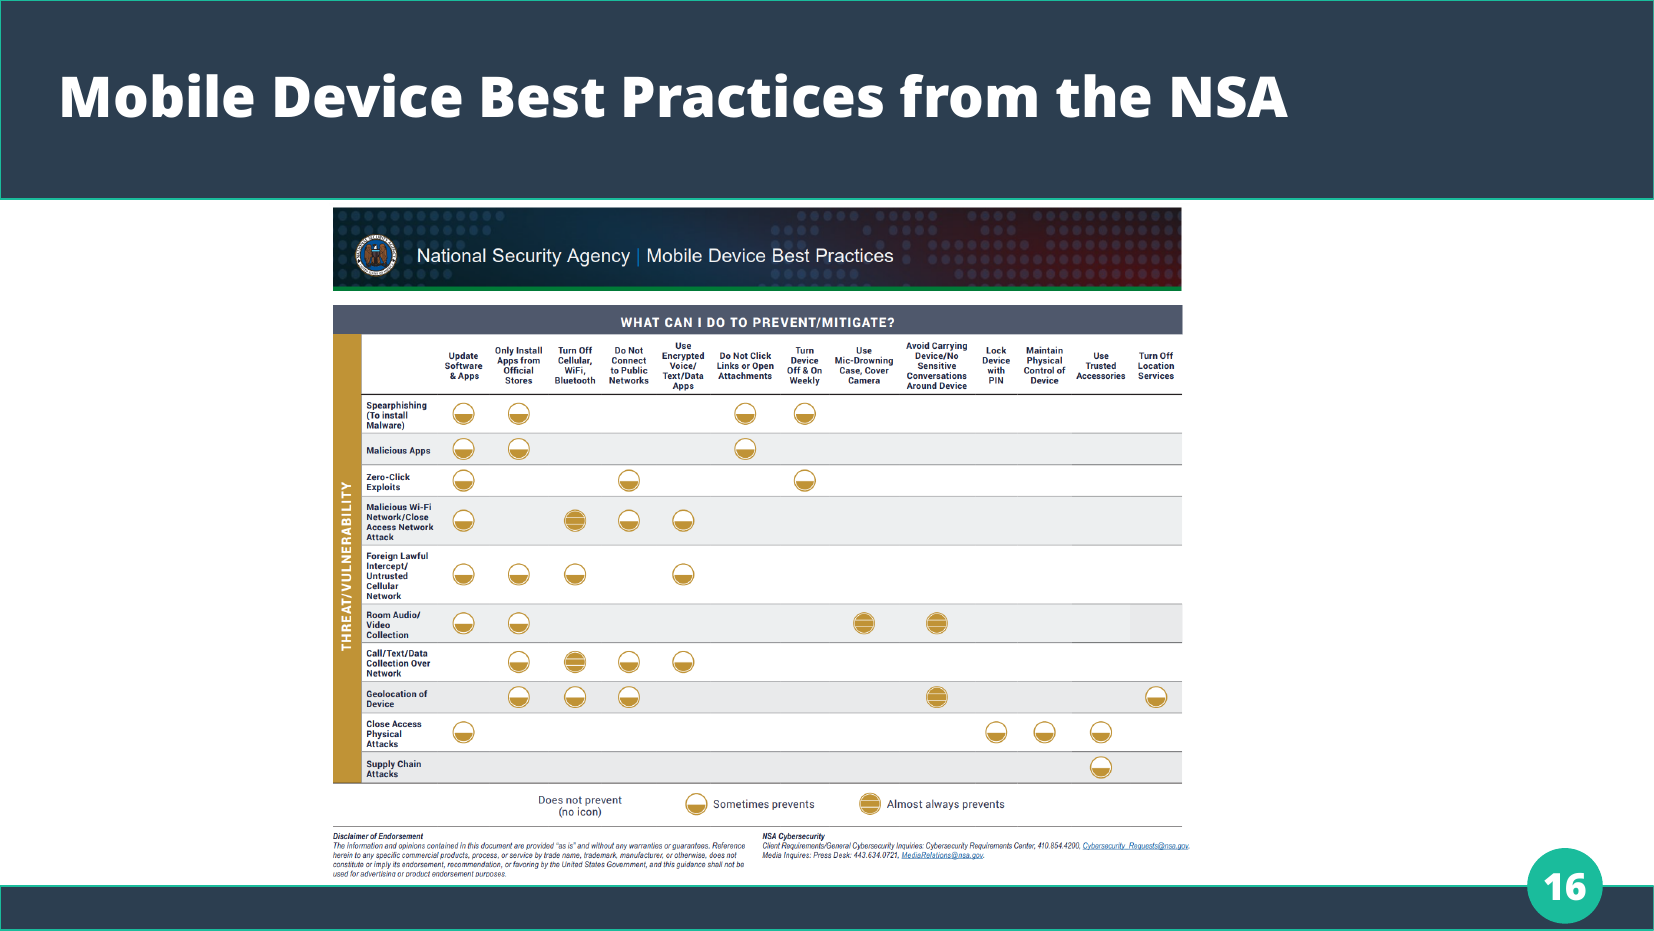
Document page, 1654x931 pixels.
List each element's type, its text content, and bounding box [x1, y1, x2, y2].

picture [329, 203, 1190, 877]
title Mobile Device Best Practices from the NSA [59, 37, 1595, 155]
